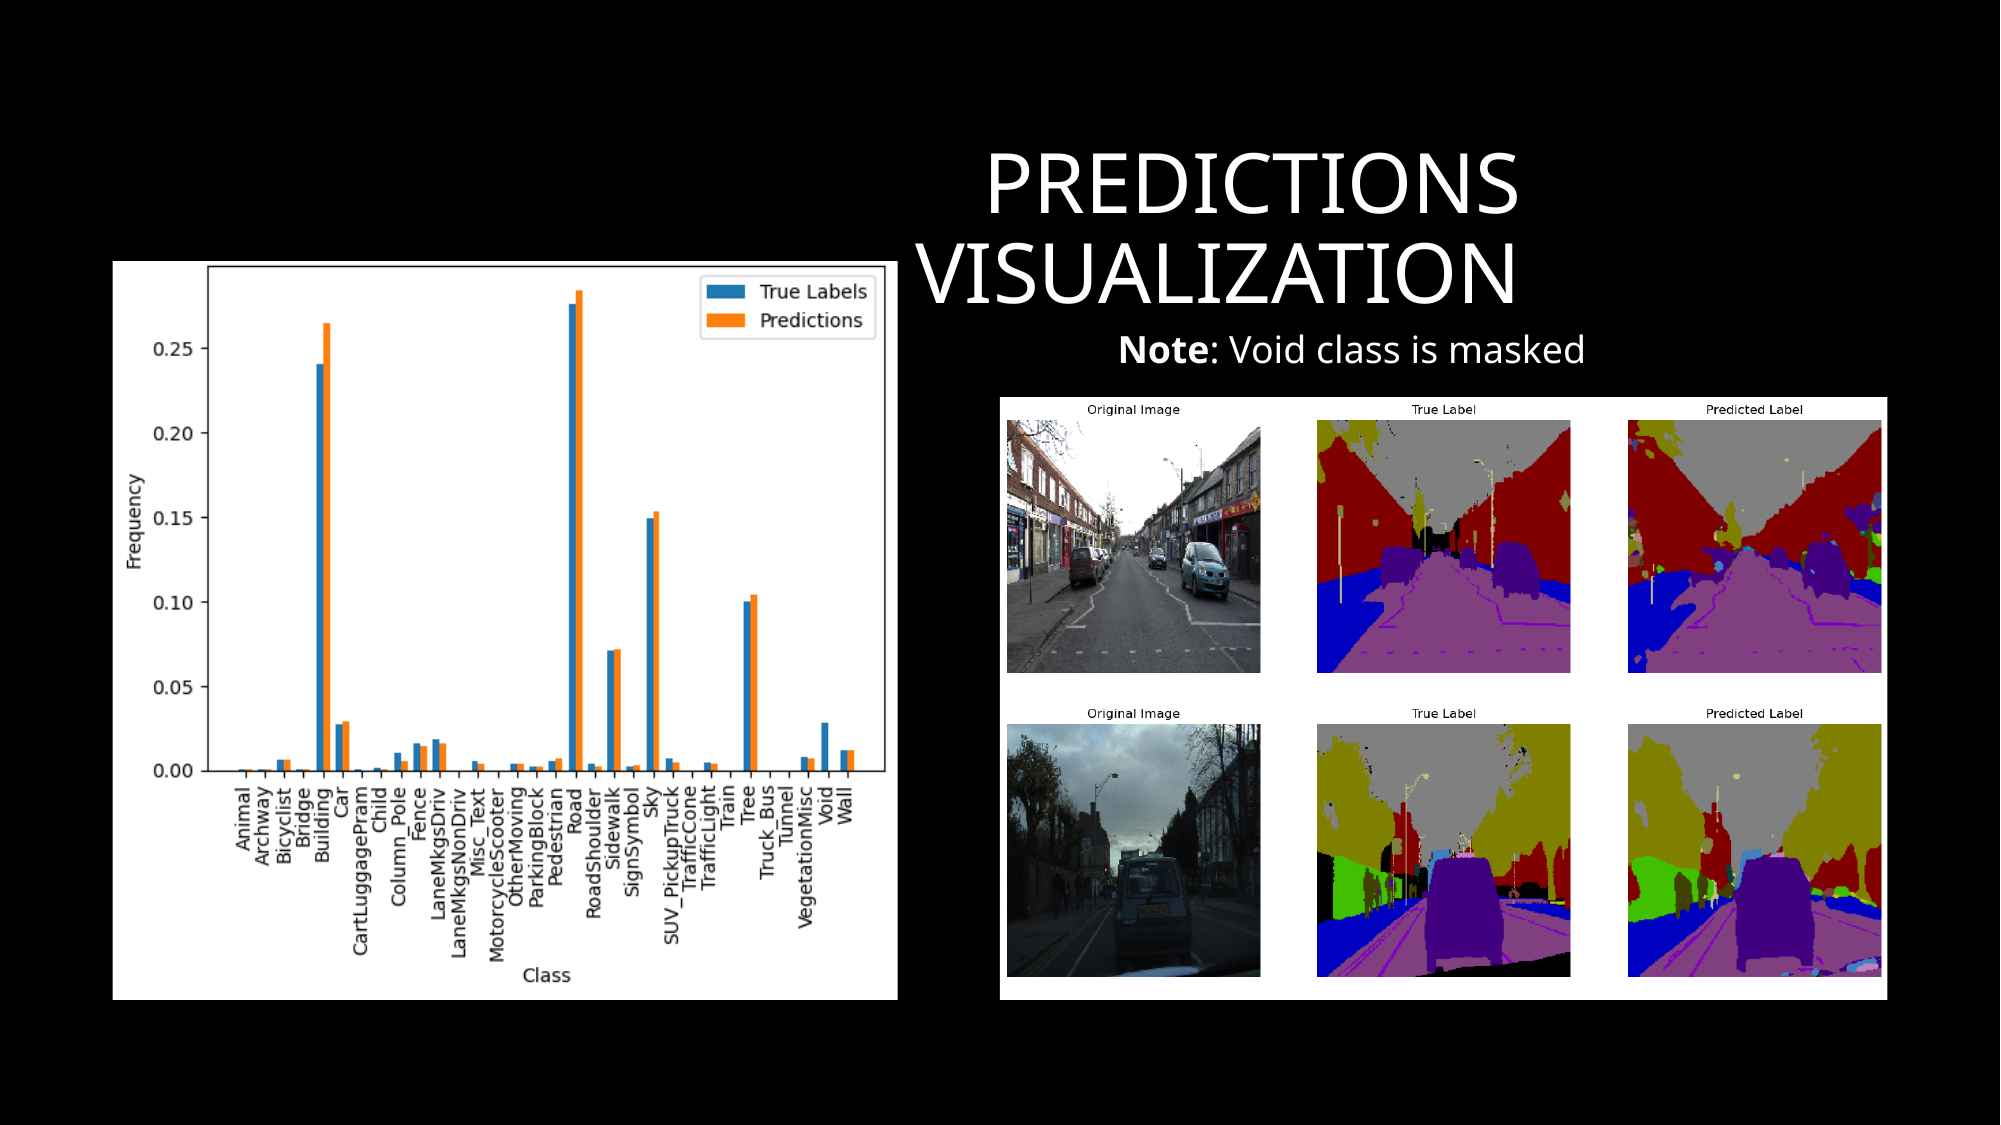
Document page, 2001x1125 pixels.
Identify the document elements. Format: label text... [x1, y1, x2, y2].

picture [999, 397, 1888, 1000]
picture [112, 261, 898, 1000]
title Predictions Visualization [900, 125, 1888, 338]
text_box Note: Void class is masked [1102, 318, 1888, 380]
